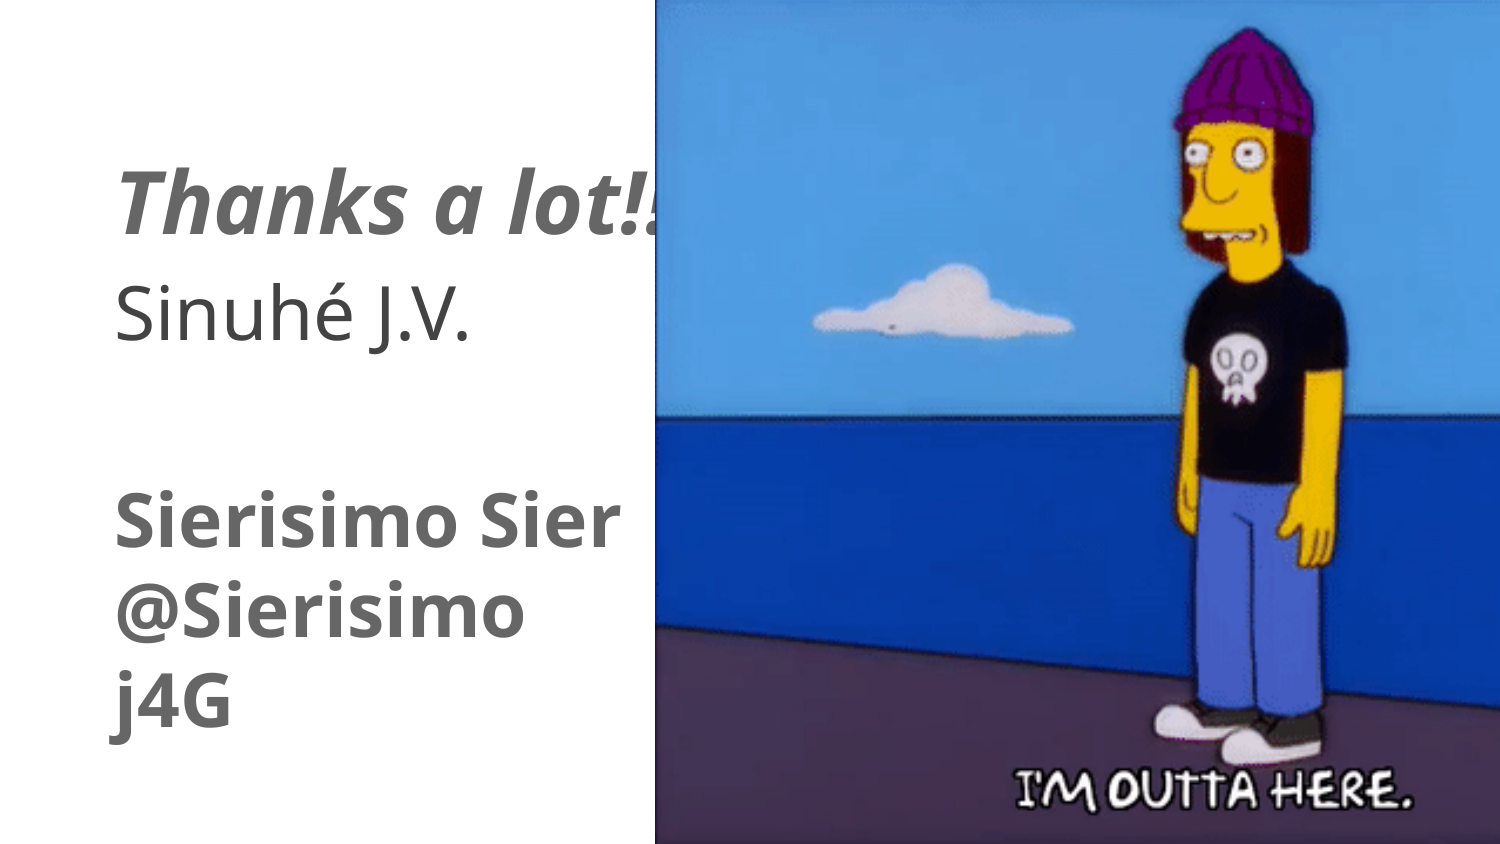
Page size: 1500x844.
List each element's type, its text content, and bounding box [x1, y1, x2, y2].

text_box Sierisimo Sier @Sierisimo j4G [99, 457, 655, 586]
text_box Thanks a lot!!! [99, 132, 655, 276]
picture [655, 0, 1500, 844]
subtitle Sinuhé J.V. [99, 276, 655, 380]
